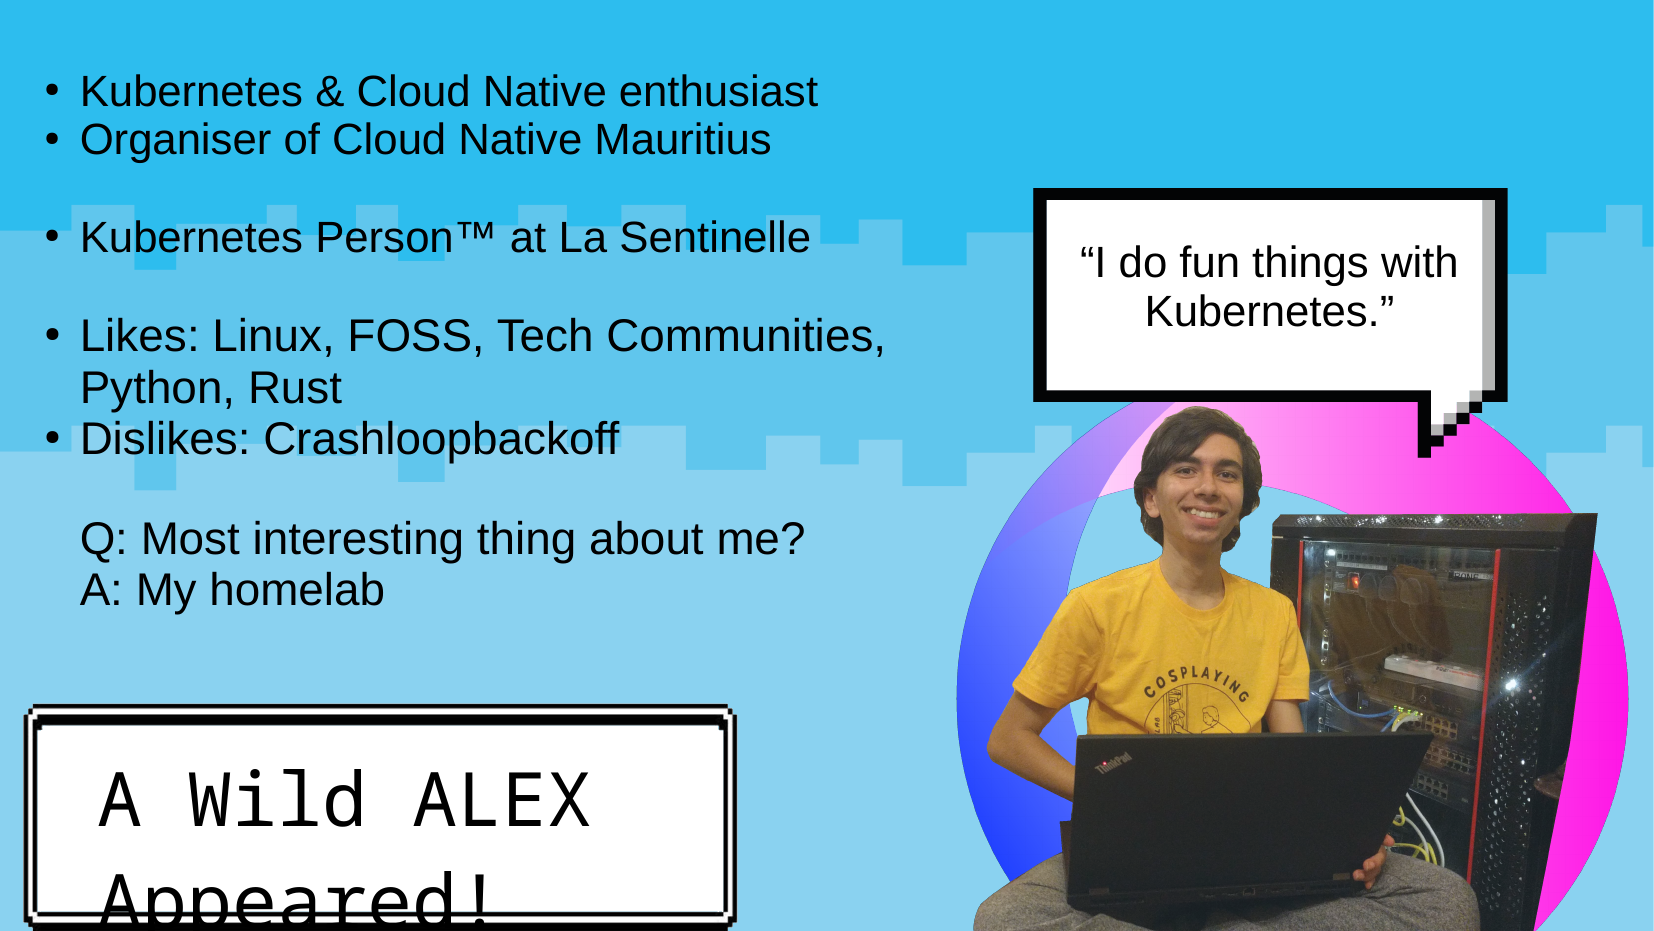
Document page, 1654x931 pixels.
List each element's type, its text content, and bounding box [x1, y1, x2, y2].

picture [0, 0, 1654, 931]
text_box Kubernetes & Cloud Native enthusiast Organiser of Cloud Native Mauritius Kubernetes Person™️ at La Sentinelle Likes: Linux, FOSS, Tech Communities, Python, Rust Dislikes: Crashloopbackoff Q: Most interesting thing about me? A: My homelab [29, 59, 945, 709]
text_box A Wild ALEX Appeared! [82, 738, 663, 931]
text_box “I do fun things with Kubernetes.” [1062, 230, 1477, 379]
